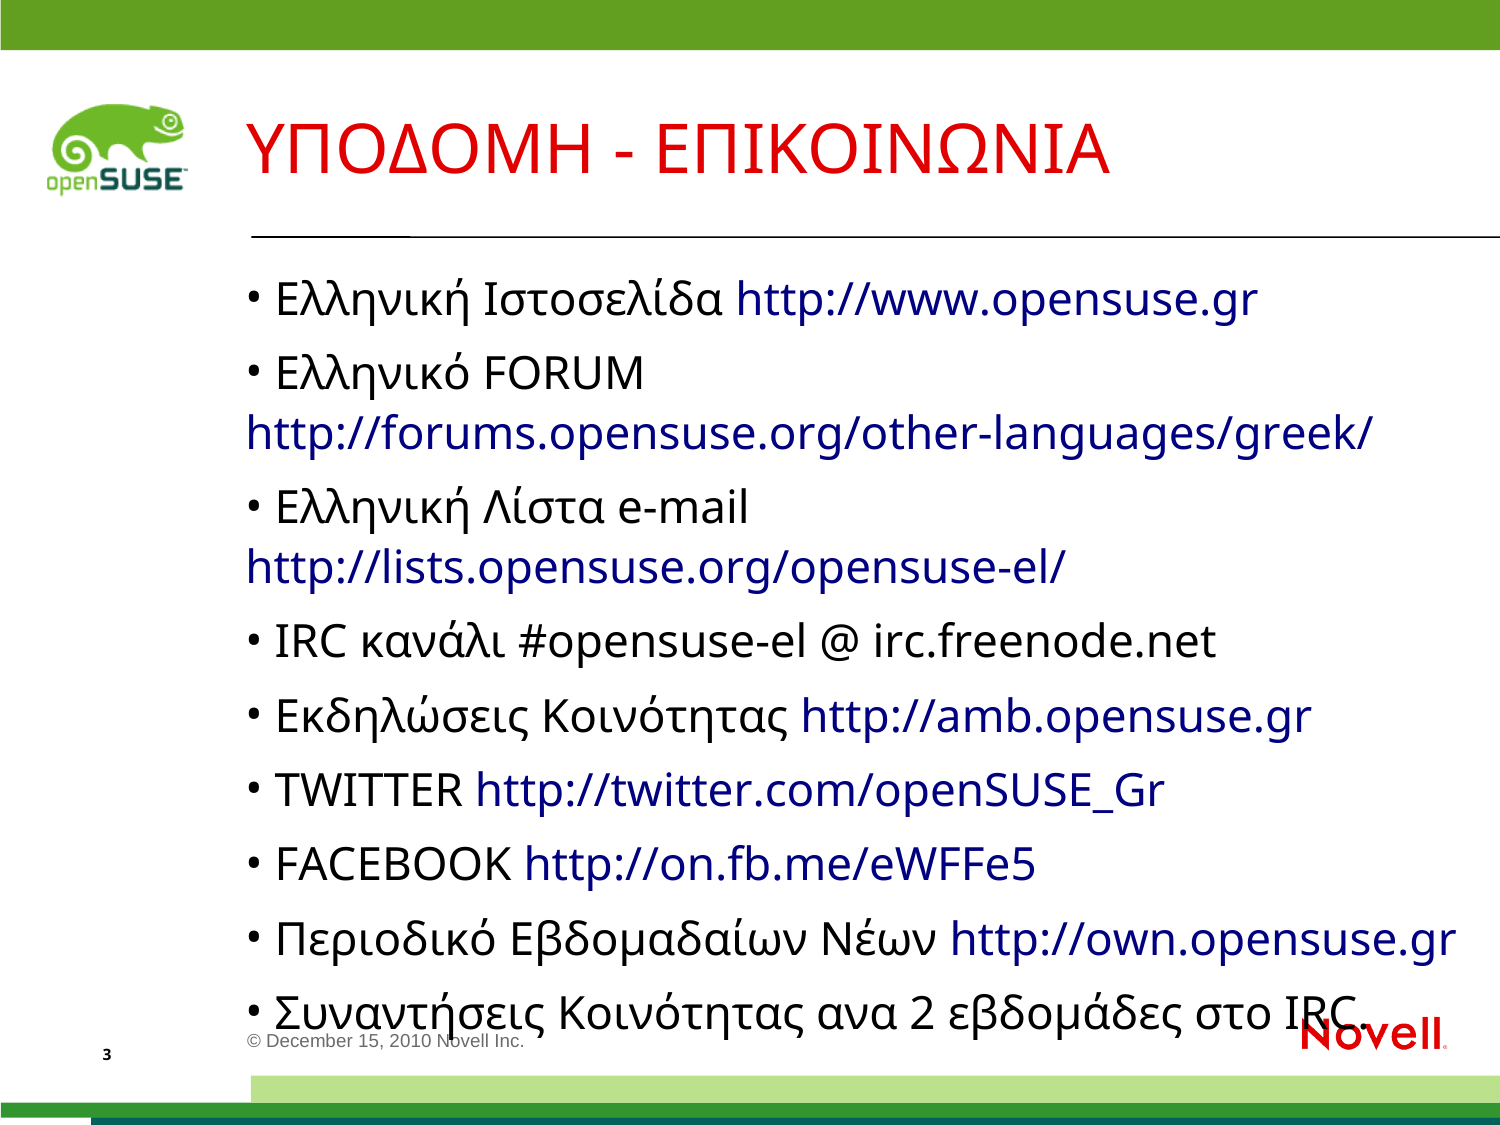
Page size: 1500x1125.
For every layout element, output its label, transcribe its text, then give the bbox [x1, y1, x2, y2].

list Ελληνική Ιστοσελίδα http://www.opensuse.gr Ελληνικό FORUM http://forums.opensuse.org/other-languages/greek/ Ελληνική Λίστα e-mail http://lists.opensuse.org/opensuse-el/ IRC κανάλι #opensuse-el @ irc.freenode.net Εκδηλώσεις Κοινότητας http://amb.opensuse.gr TWITTER http://twitter.com/openSUSE_Gr FACEBOOK http://on.fb.me/eWFFe5 Περιοδικό Εβδομαδαίων Νέων http://own.opensuse.gr Συναντήσεις Κοινότητας ανα 2 εβδομάδες στο IRC. [245, 267, 1484, 1010]
picture [47, 104, 188, 197]
picture [1295, 1011, 1453, 1056]
title ΥΠΟΔΟΜΗ - ΕΠΙΚΟΙΝΩΝΙΑ [246, 68, 1409, 231]
